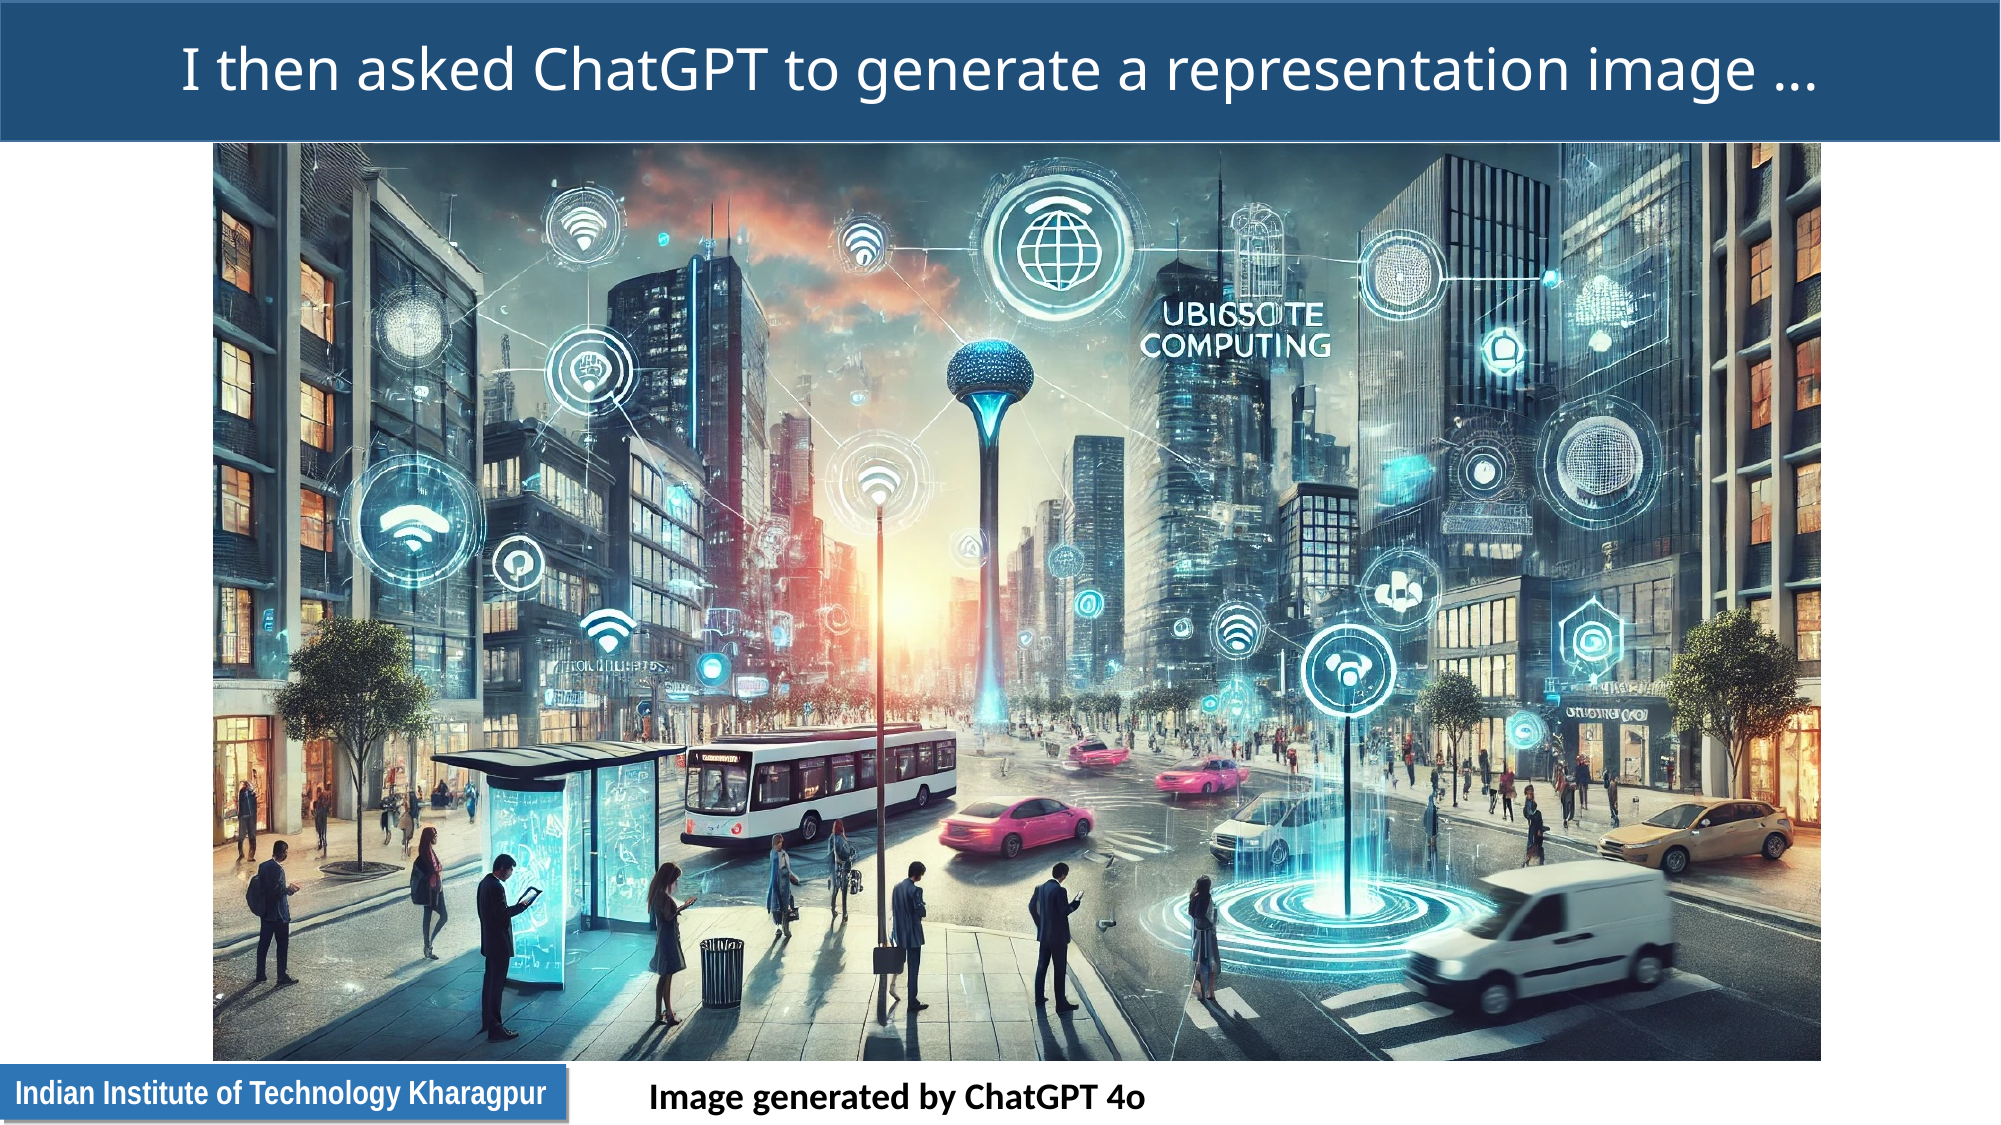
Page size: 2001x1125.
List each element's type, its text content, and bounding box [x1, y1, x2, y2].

picture [213, 143, 1821, 1061]
text_box Image generated by ChatGPT 4o [633, 1064, 1549, 1125]
title I then asked ChatGPT to generate a representation image ... [0, 1, 2000, 141]
